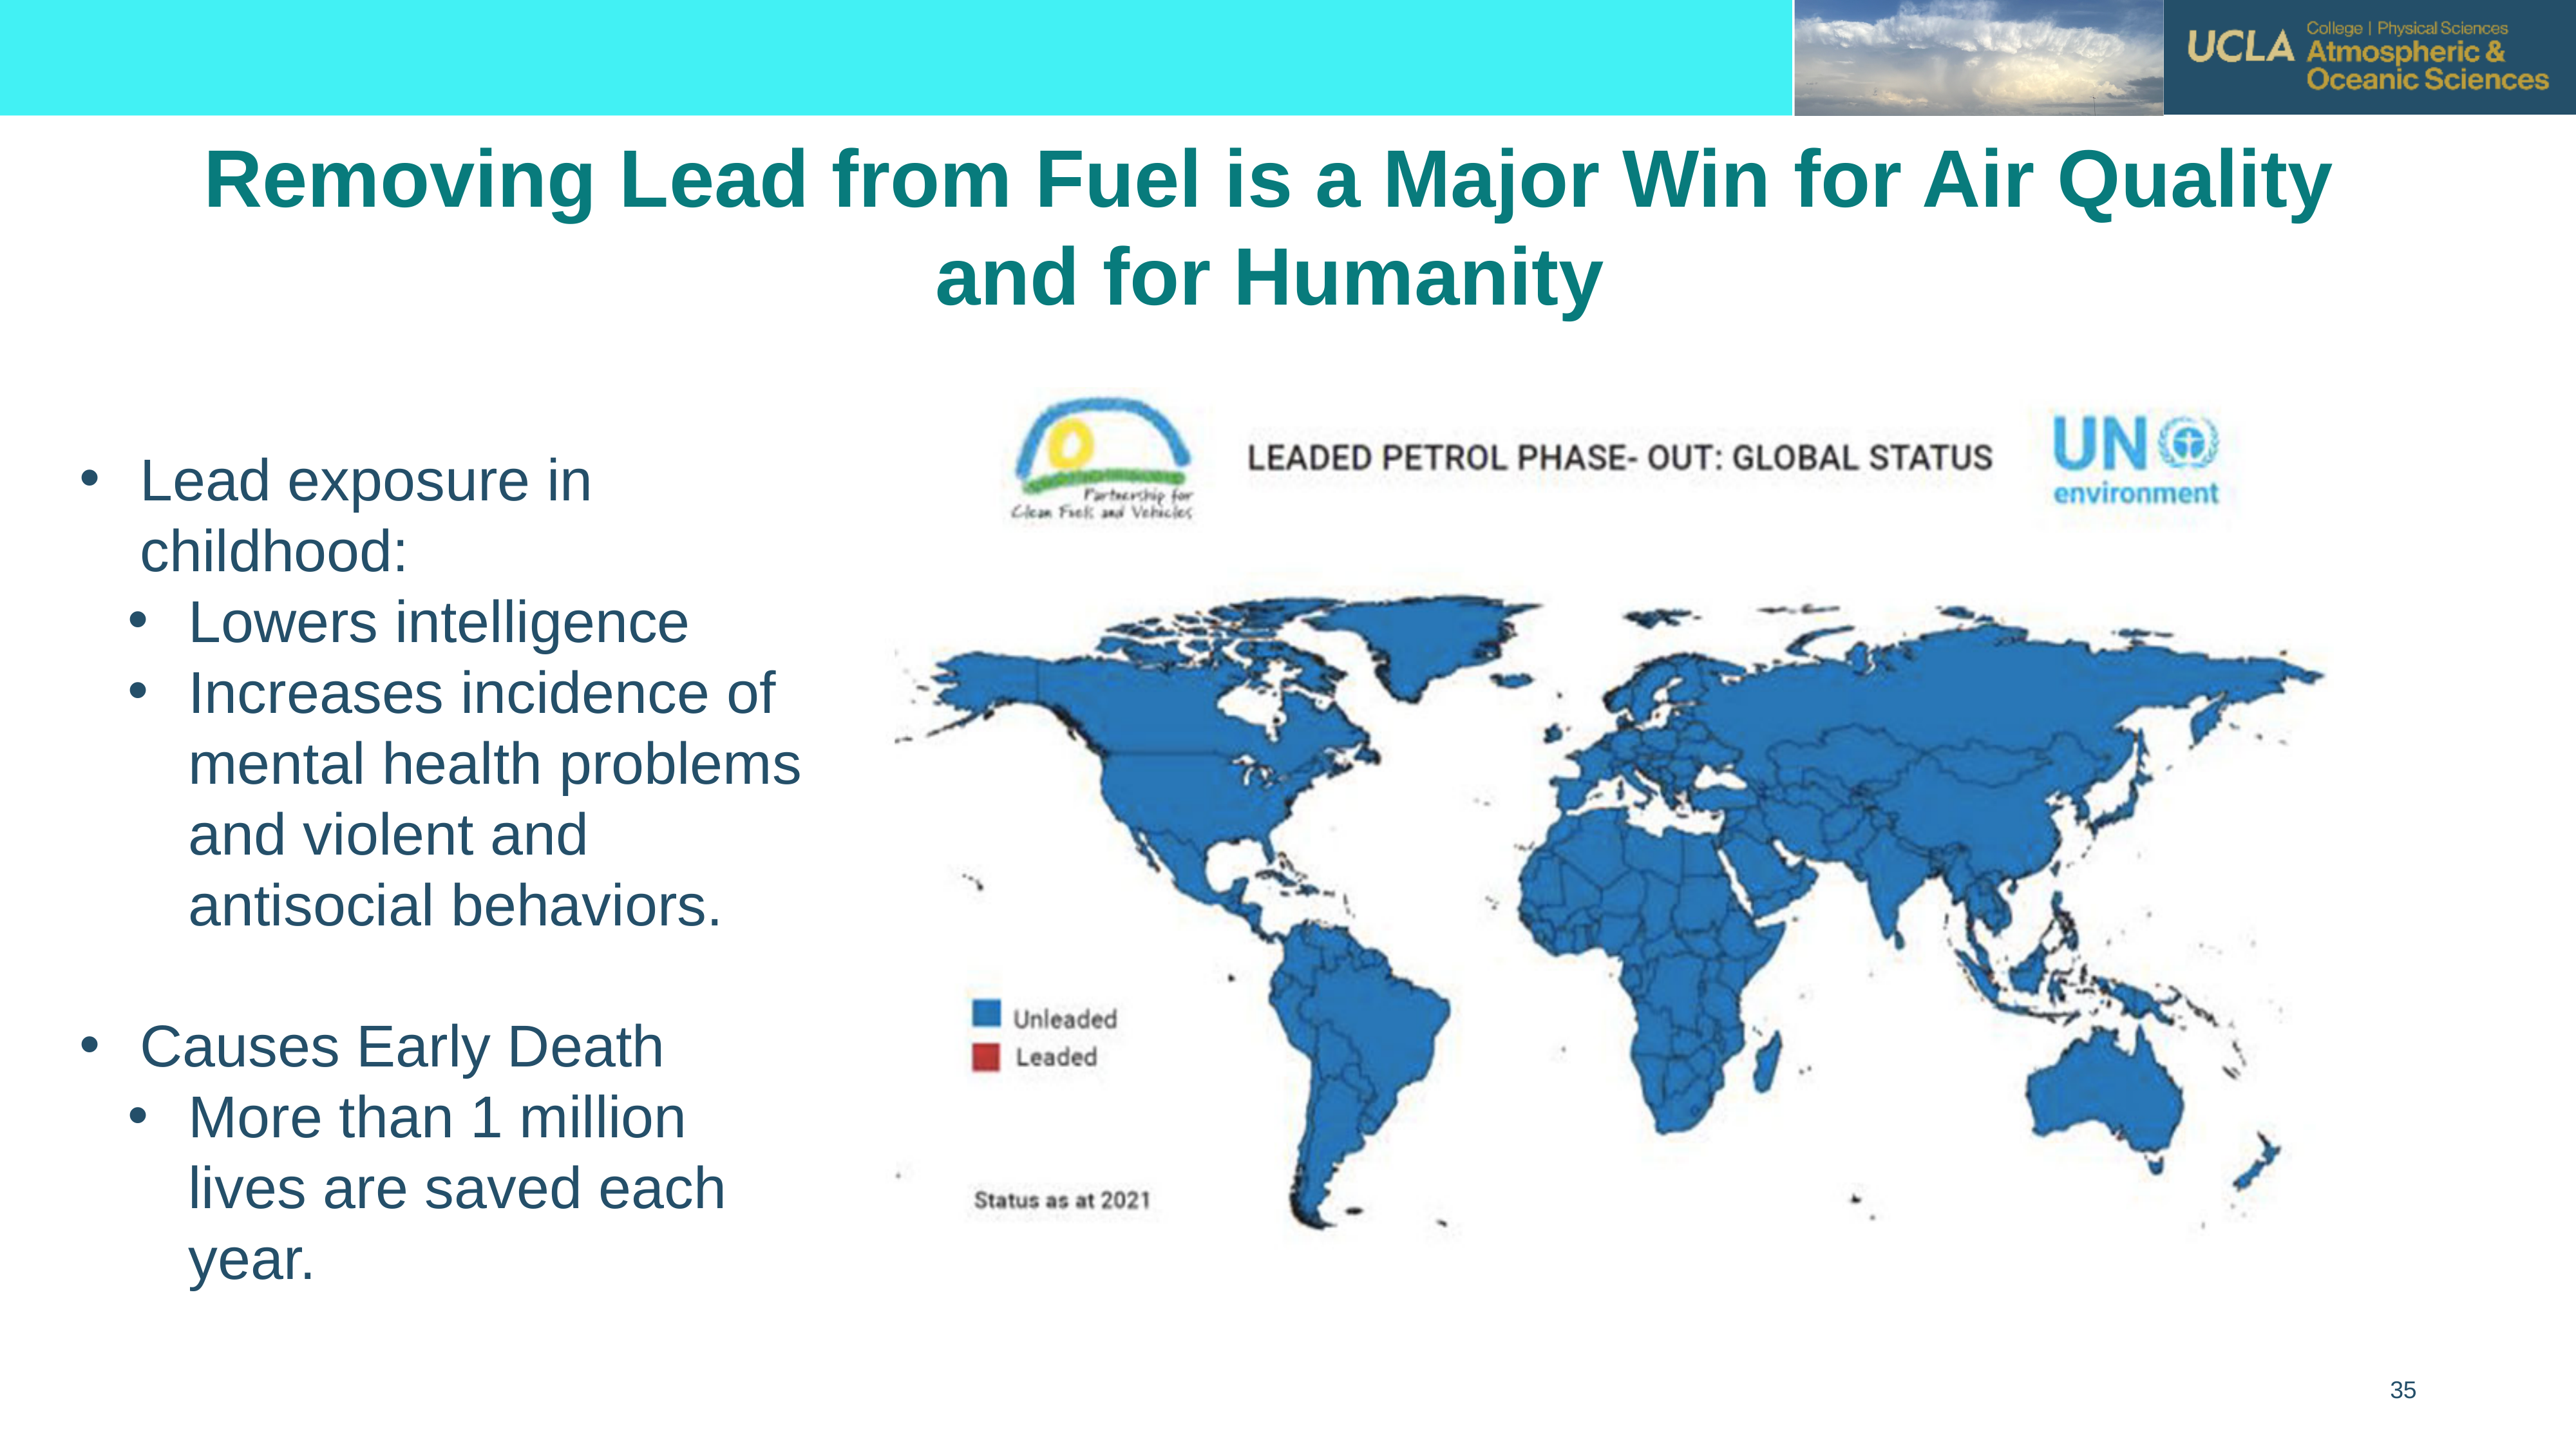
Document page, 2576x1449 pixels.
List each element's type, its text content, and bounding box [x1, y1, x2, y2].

picture [885, 387, 2334, 1263]
title Removing Lead from Fuel is a Major Win for Air Quality and for Humanity [176, 120, 2365, 326]
text_box Lead exposure in childhood: Lowers intelligence Increases incidence of mental health problems and violent and antisocial behaviors. Causes Early Death More than 1 million lives are saved each year. [70, 437, 832, 1296]
picture [1794, 0, 2576, 116]
